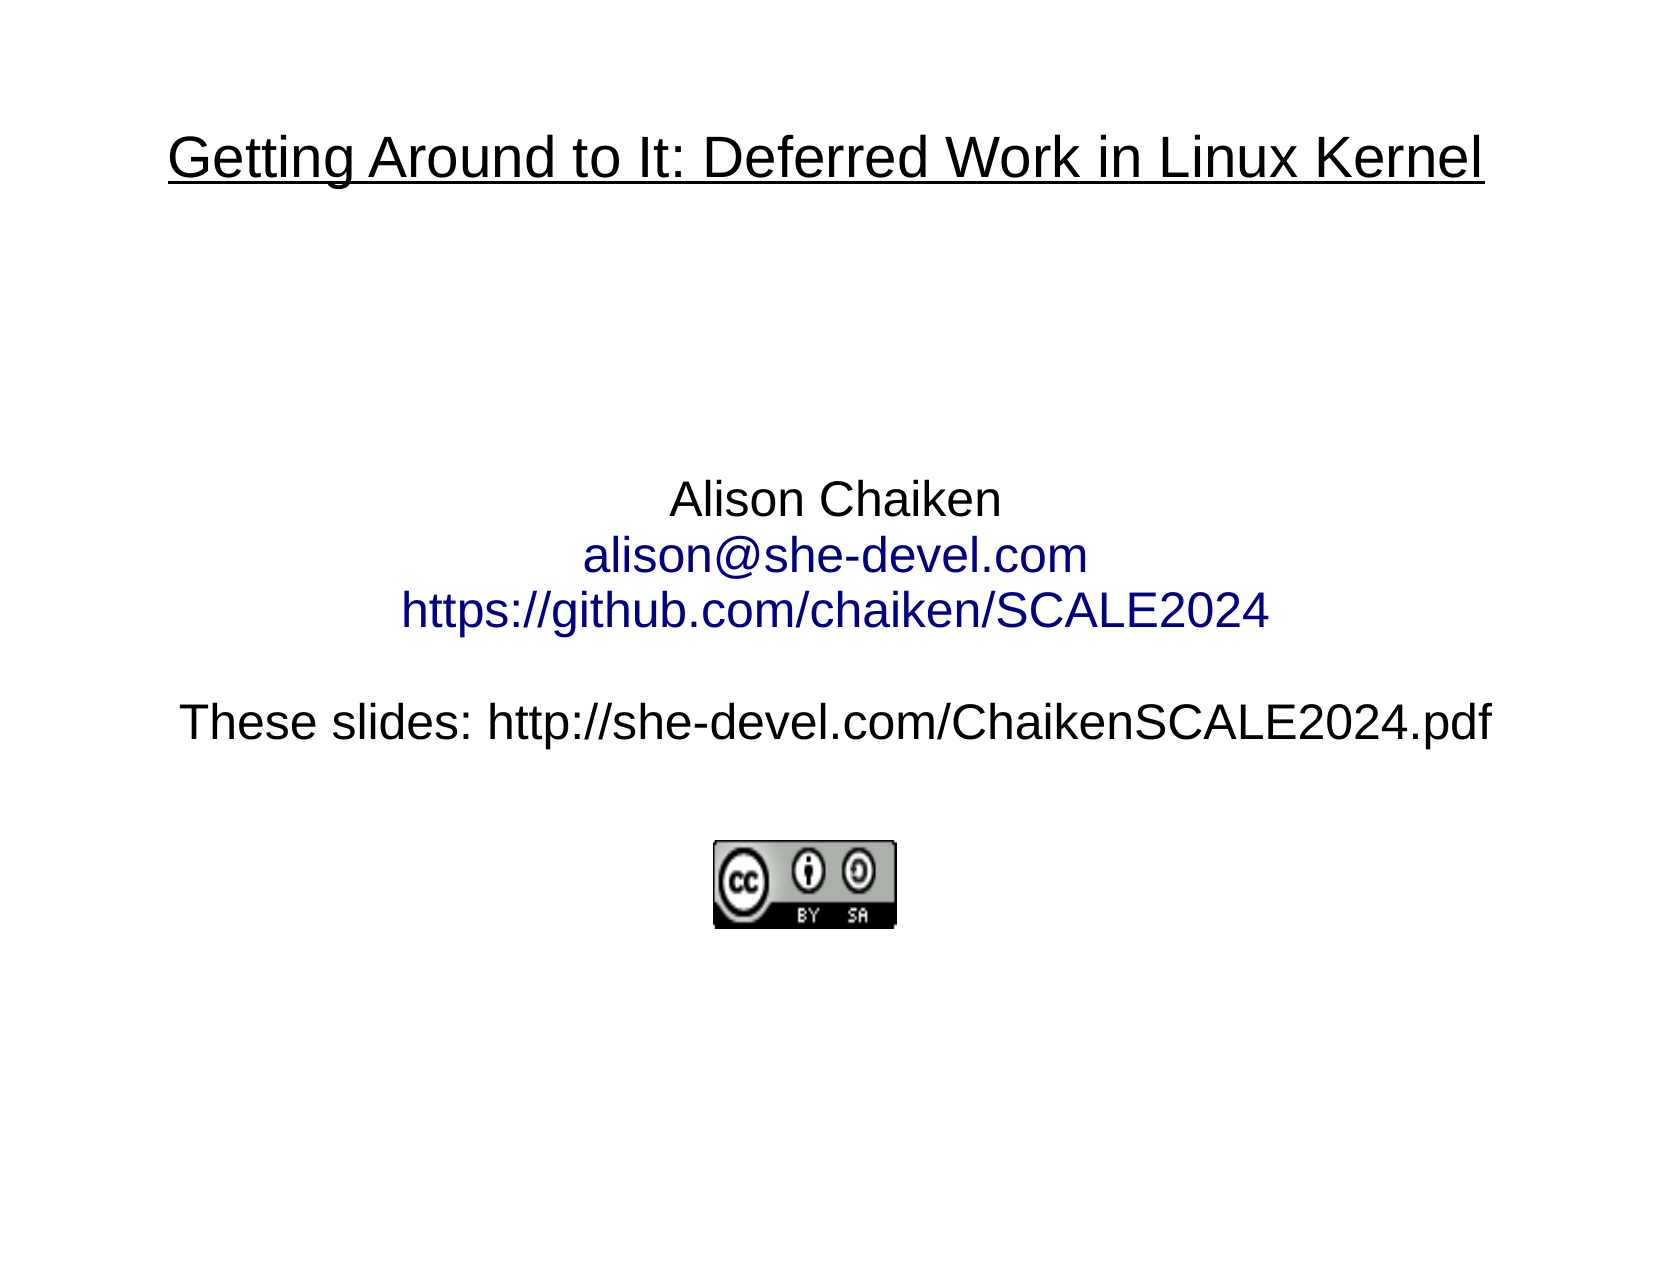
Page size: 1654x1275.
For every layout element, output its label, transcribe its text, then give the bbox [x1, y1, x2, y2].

picture [713, 840, 897, 929]
title Getting Around to It: Deferred Work in Linux Kernel [82, 50, 1571, 264]
subtitle Alison Chaiken alison@she-devel.com https://github.com/chaiken/SCALE2024 These slides: http://she-devel.com/ChaikenSCALE2024.pdf [91, 296, 1580, 1036]
